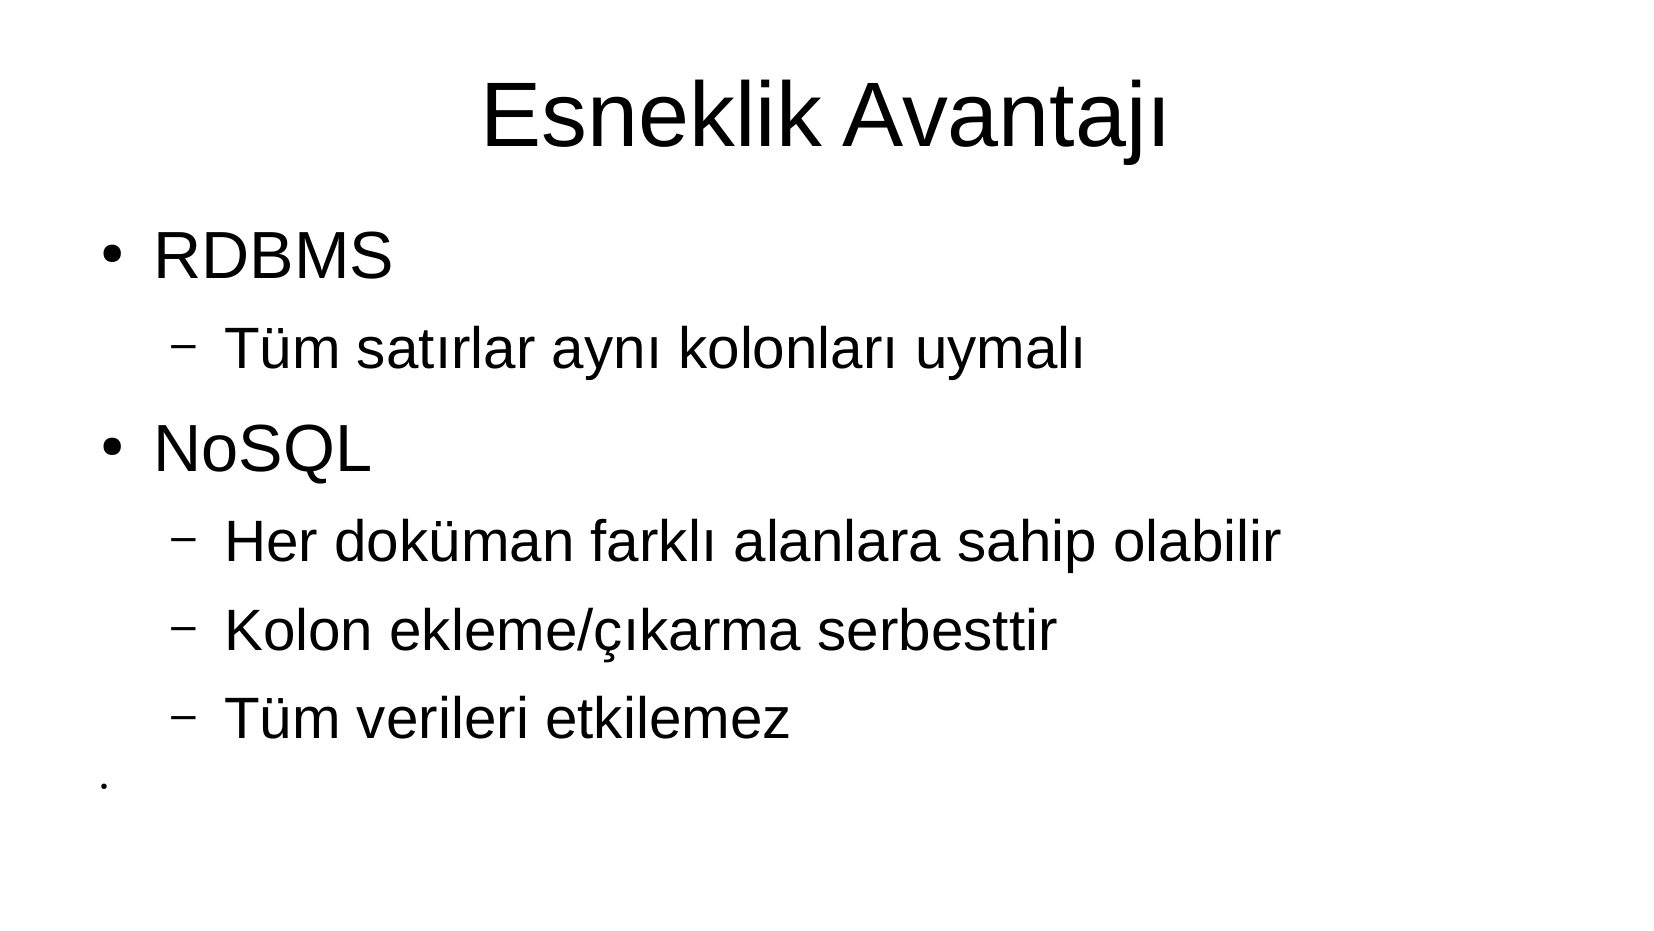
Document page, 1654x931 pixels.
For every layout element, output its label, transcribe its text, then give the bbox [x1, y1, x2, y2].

title Esneklik Avantajı [82, 37, 1571, 193]
list RDBMS Tüm satırlar aynı kolonları uymalı NoSQL Her doküman farklı alanlara sahip olabilir Kolon ekleme/çıkarma serbesttir Tüm verileri etkilemez [82, 217, 1571, 758]
